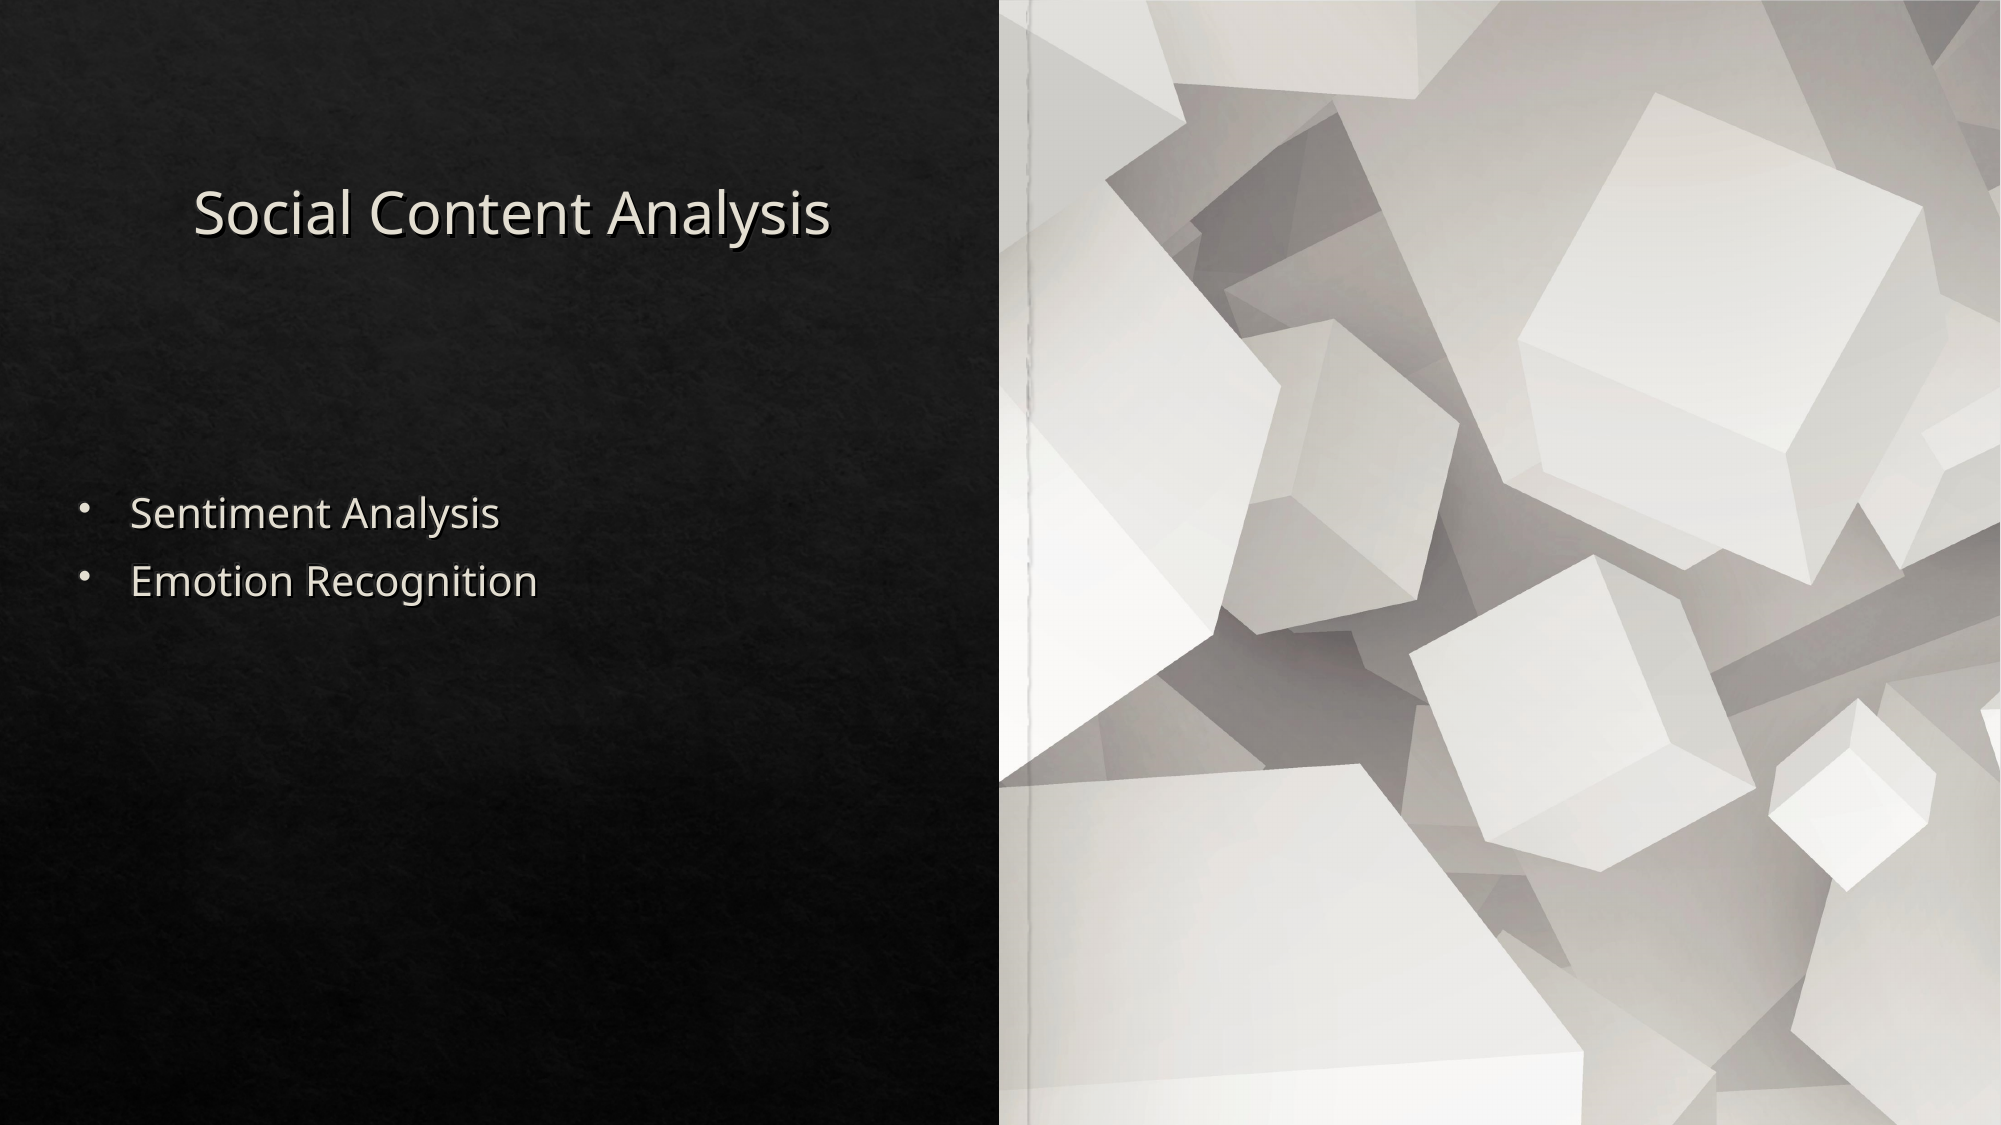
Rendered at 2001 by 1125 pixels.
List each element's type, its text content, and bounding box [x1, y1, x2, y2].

text_box [0, 0, 999, 1125]
list Sentiment Analysis Emotion Recognition [52, 474, 974, 651]
picture [999, 0, 2000, 1125]
title Social Content Analysis [140, 137, 886, 256]
